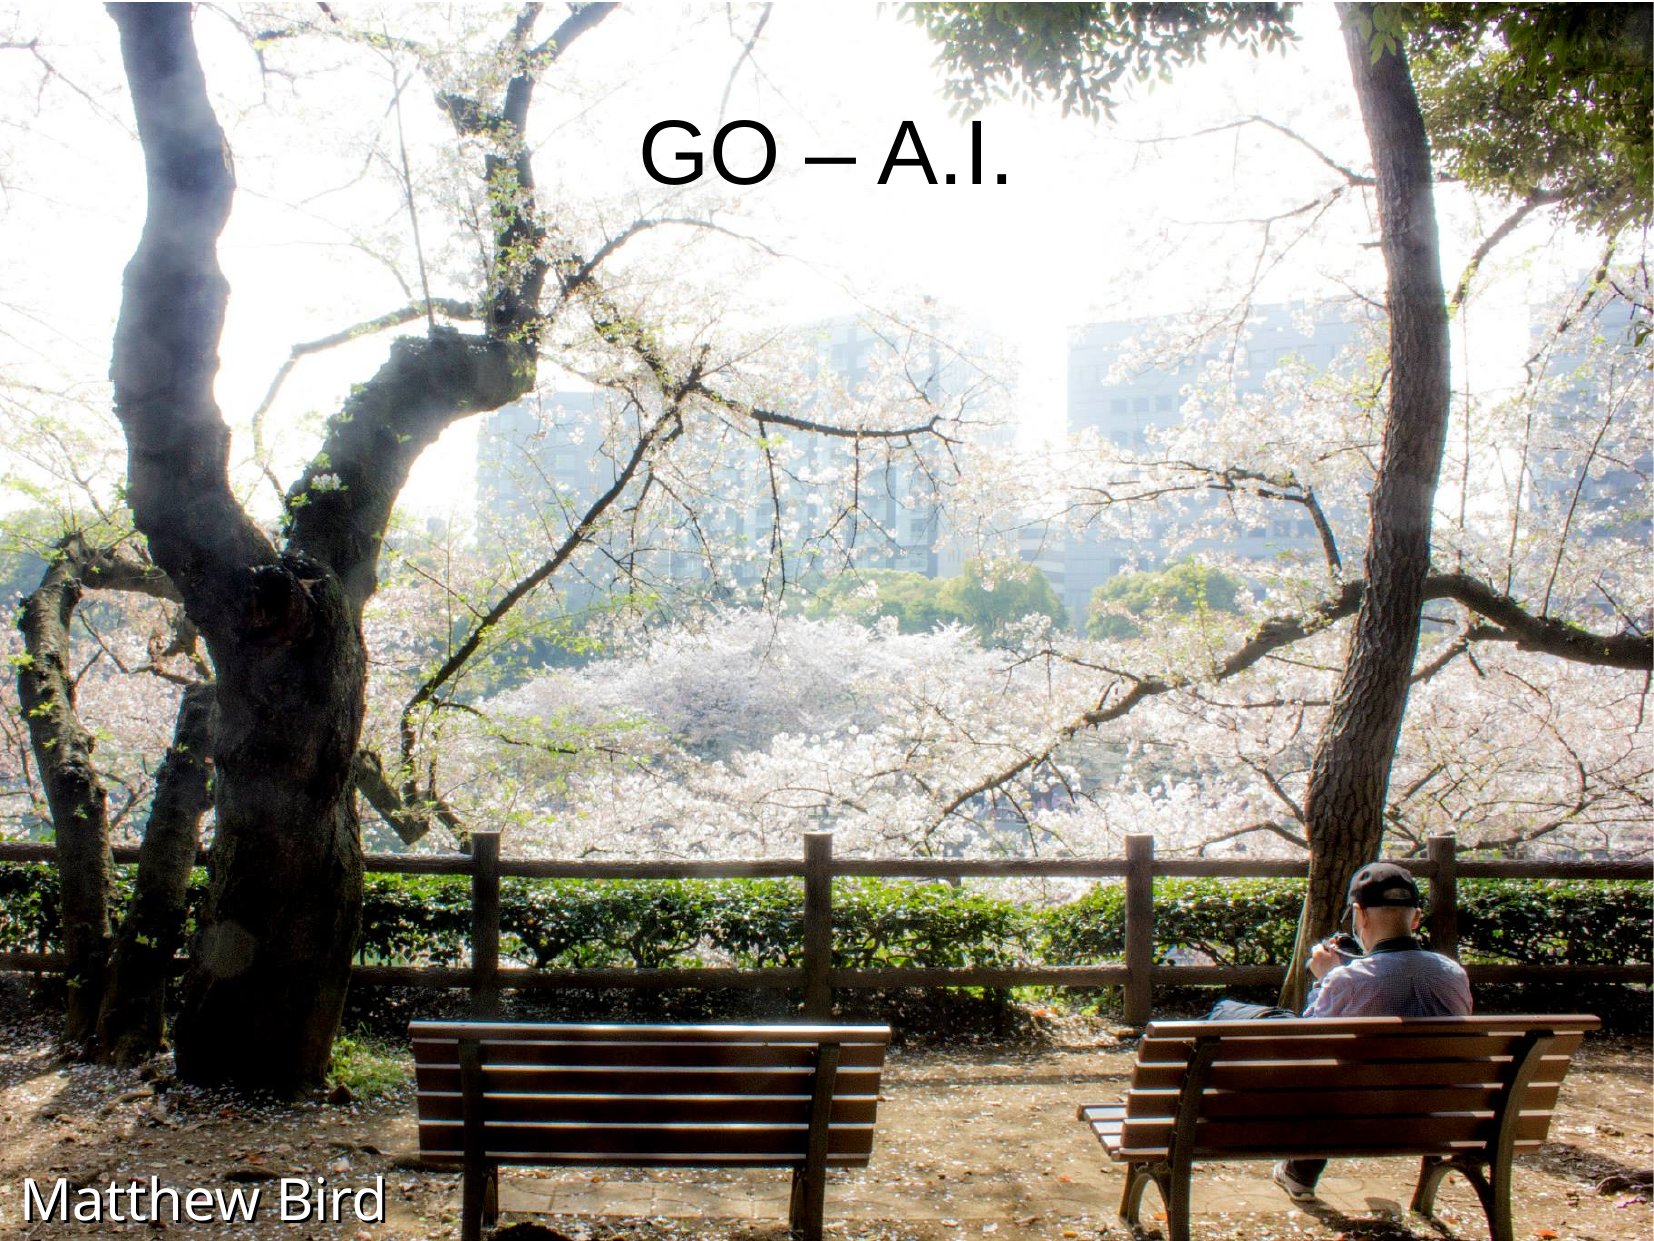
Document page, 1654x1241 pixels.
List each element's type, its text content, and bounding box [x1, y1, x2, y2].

picture [0, 2, 1654, 1241]
text_box Matthew Bird [4, 1151, 414, 1238]
title GO – A.I. [82, 49, 1571, 257]
